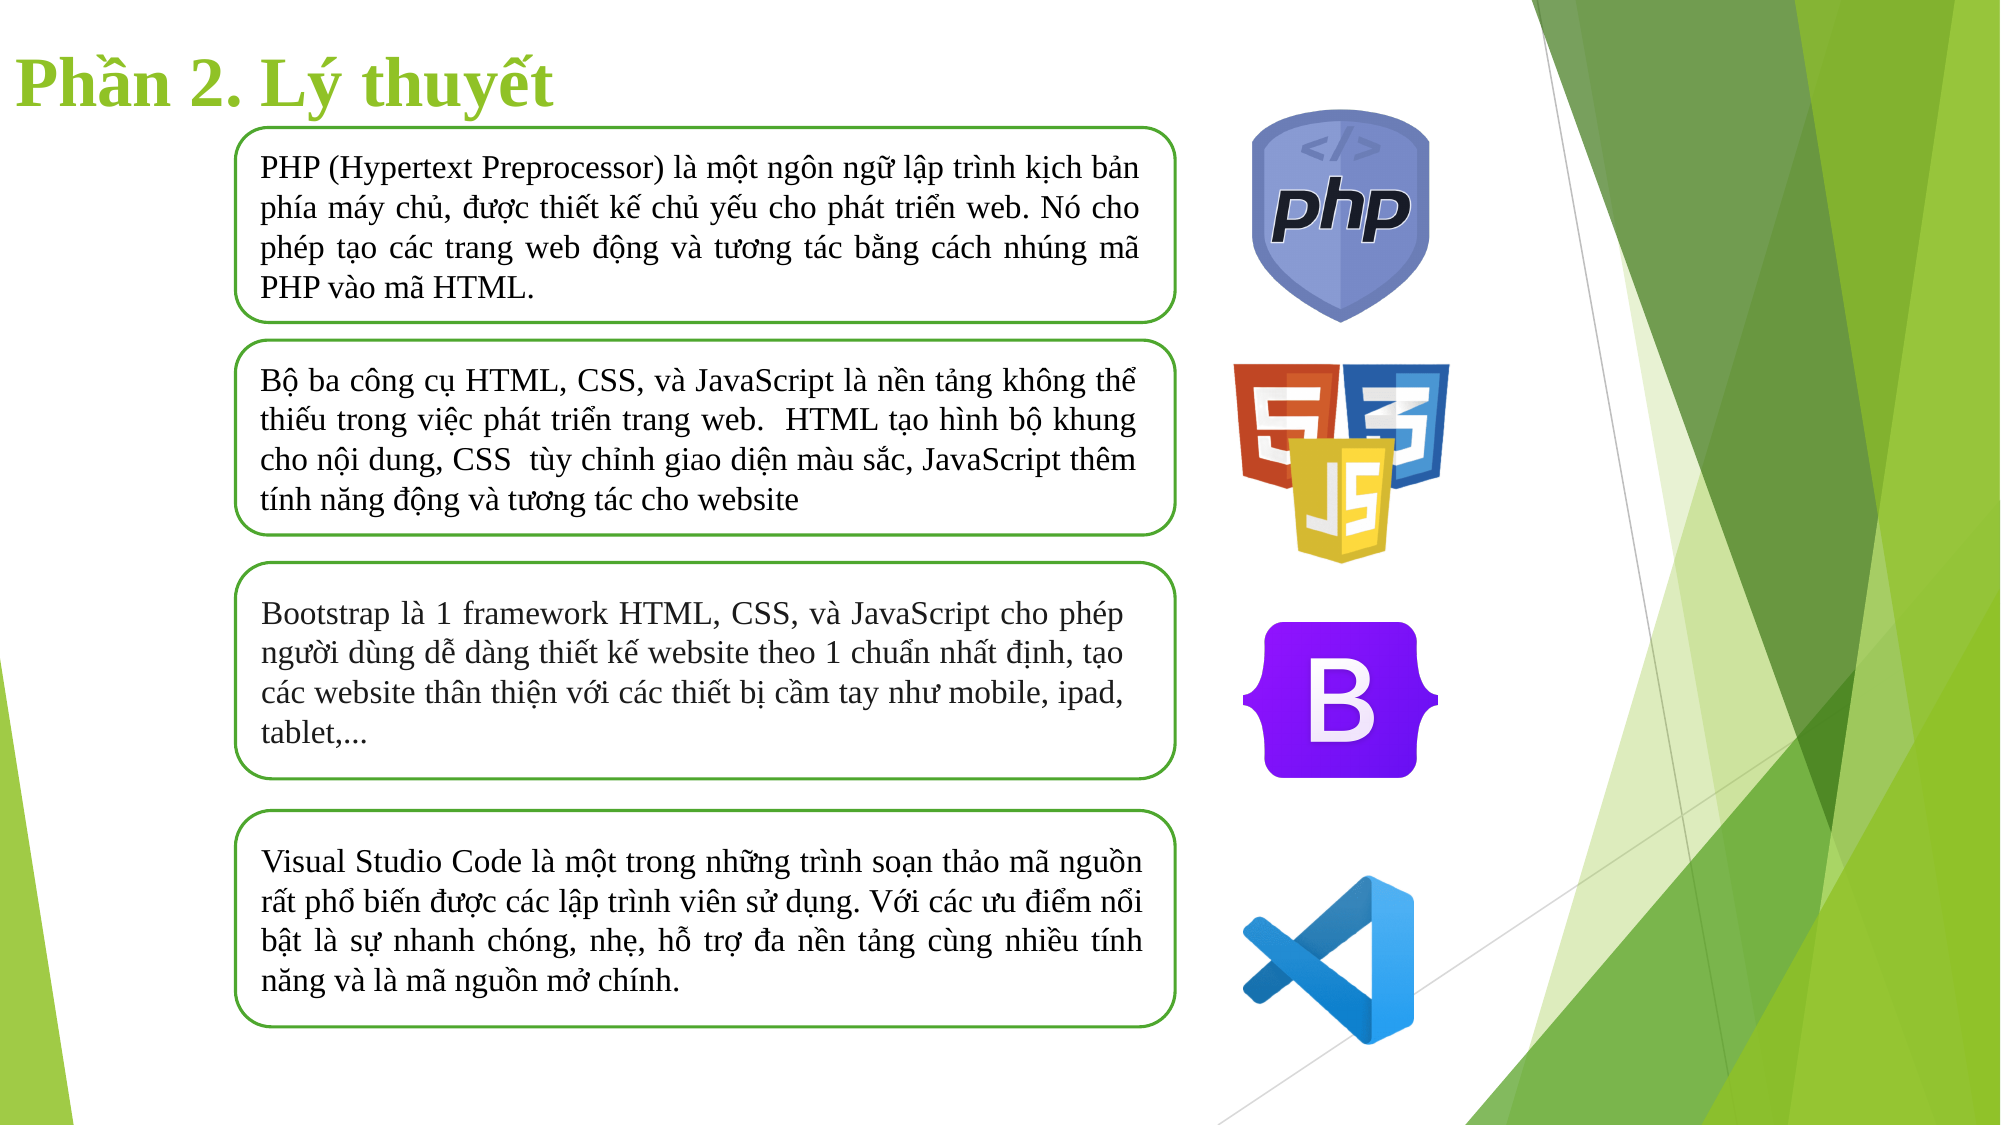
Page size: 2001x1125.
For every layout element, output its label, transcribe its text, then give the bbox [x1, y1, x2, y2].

text_box PHP (Hypertext Preprocessor) là một ngôn ngữ lập trình kịch bản phía máy chủ, được thiết kế chủ yếu cho phát triển web. Nó cho phép tạo các trang web động và tương tác bằng cách nhúng mã PHP vào mã HTML. [235, 127, 1176, 323]
picture [1243, 622, 1438, 778]
picture [1243, 875, 1414, 1046]
picture [1200, 331, 1482, 576]
text_box Bộ ba công cụ HTML, CSS, và JavaScript là nền tảng không thể thiếu trong việc phát triển trang web. HTML tạo hình bộ khung cho nội dung, CSS tùy chỉnh giao diện màu sắc, JavaScript thêm tính năng động và tương tác cho website [235, 340, 1176, 536]
text_box Bootstrap là 1 framework HTML, CSS, và JavaScript cho phép người dùng dễ dàng thiết kế website theo 1 chuẩn nhất định, tạo các website thân thiện với các thiết bị cầm tay như mobile, ipad, tablet,... [235, 562, 1176, 779]
title Phần 2. Lý thuyết [0, 28, 1651, 196]
picture [1227, 88, 1454, 323]
text_box Visual Studio Code là một trong những trình soạn thảo mã nguồn rất phổ biến được các lập trình viên sử dụng. Với các ưu điểm nổi bật là sự nhanh chóng, nhẹ, hỗ trợ đa nền tảng cùng nhiều tính năng và là mã nguồn mở chính. [235, 810, 1176, 1027]
